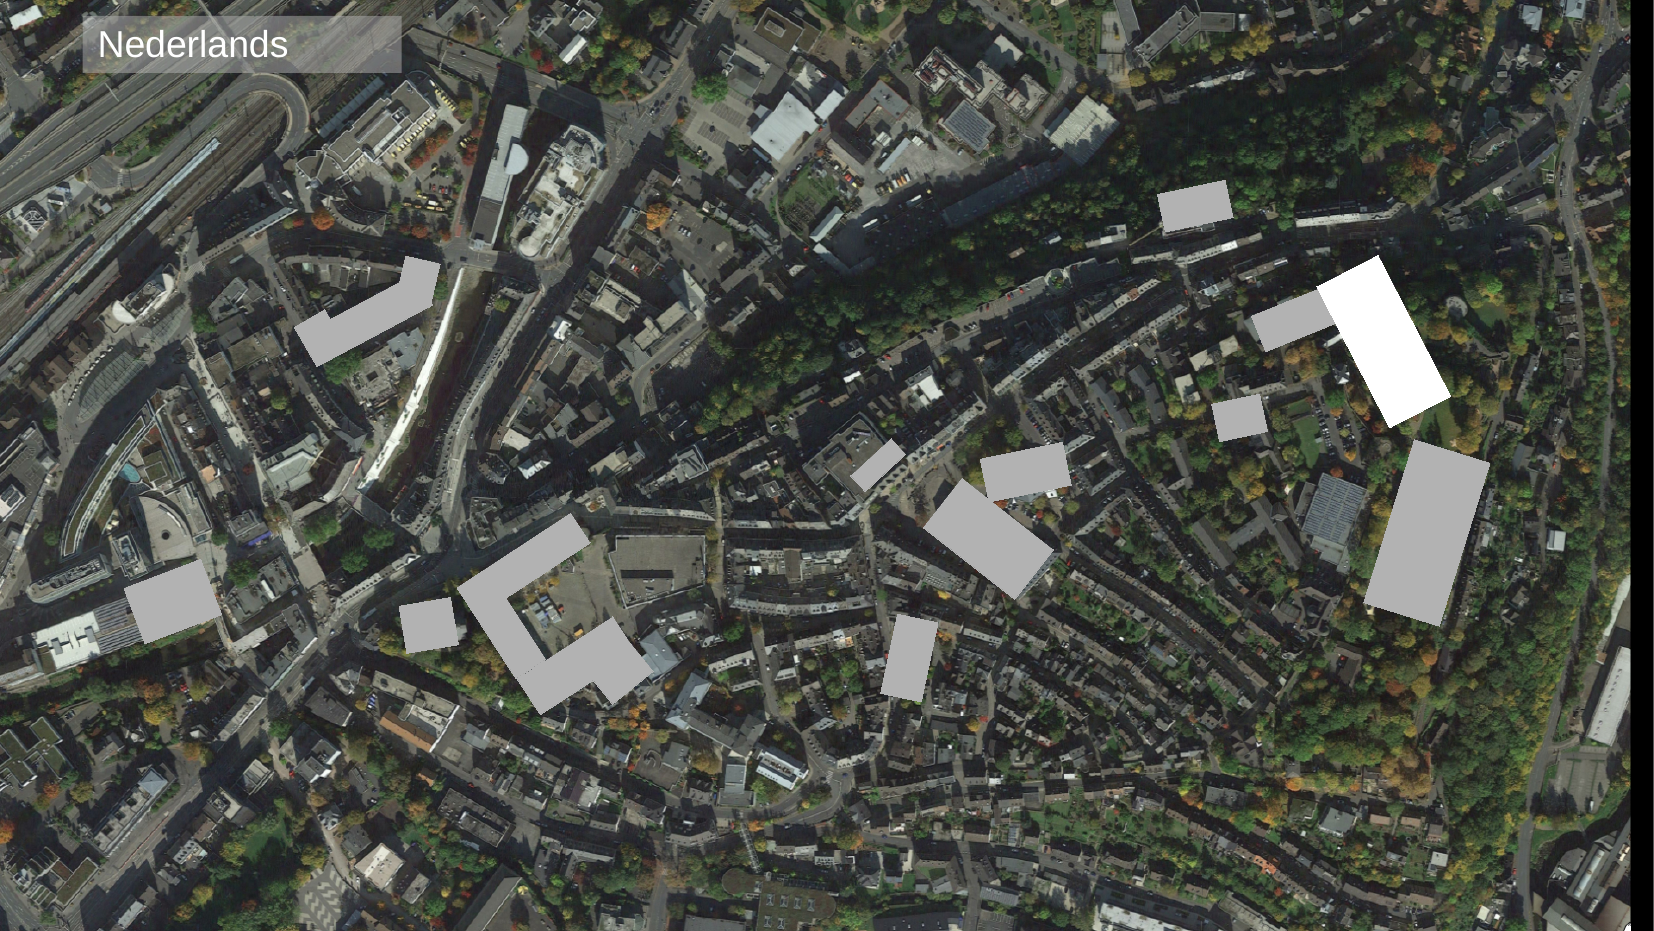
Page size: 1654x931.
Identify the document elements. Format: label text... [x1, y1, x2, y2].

text_box [1157, 180, 1234, 232]
text_box [457, 513, 654, 715]
text_box [850, 438, 906, 492]
text_box [294, 256, 441, 367]
text_box [1211, 394, 1268, 442]
text_box [399, 597, 459, 654]
text_box Nederlands [82, 15, 402, 73]
picture [0, 0, 1654, 931]
text_box [880, 614, 938, 702]
text_box [124, 559, 222, 644]
text_box [1251, 255, 1451, 428]
text_box [1363, 439, 1490, 627]
text_box [923, 442, 1072, 600]
